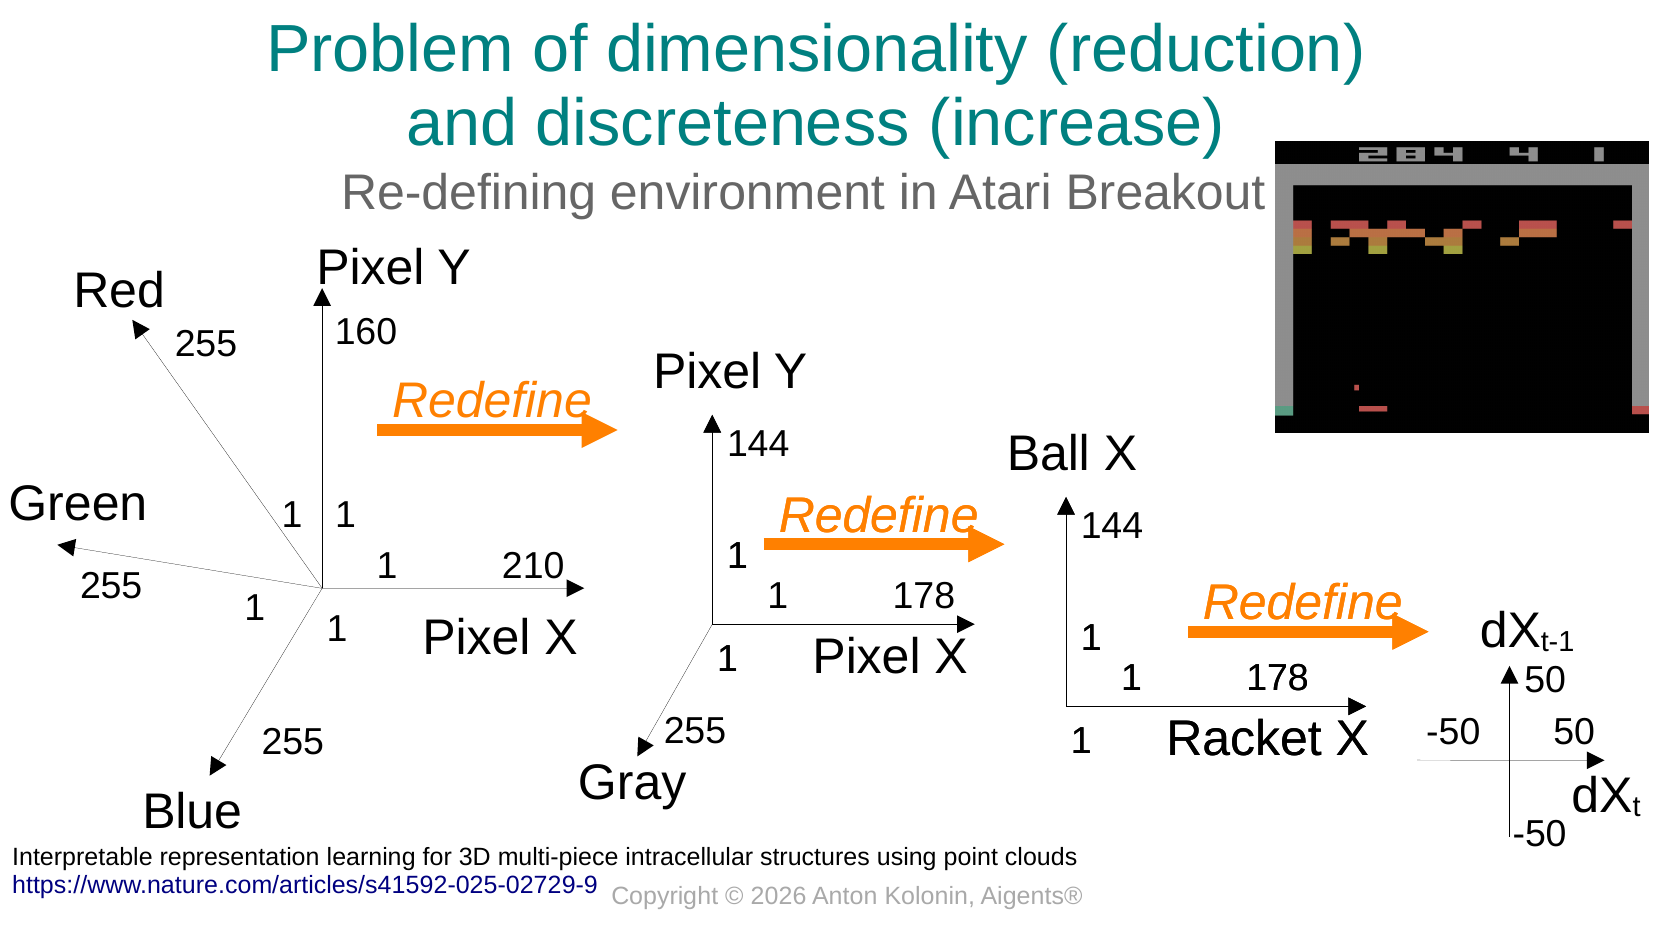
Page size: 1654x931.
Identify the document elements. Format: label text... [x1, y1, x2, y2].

text_box -50 [1497, 804, 1617, 862]
text_box 1 [1056, 712, 1207, 770]
text_box 1 [702, 630, 853, 688]
text_box Redefine [763, 479, 994, 551]
text_box 1 [266, 485, 342, 543]
text_box 1 [229, 579, 305, 636]
text_box Pixel Y [638, 335, 823, 407]
text_box 1 178 [1106, 649, 1329, 707]
text_box 1 210 [361, 536, 695, 594]
text_box Red [58, 255, 242, 326]
text_box 255 [649, 701, 762, 759]
text_box 255 [160, 314, 273, 372]
picture [1275, 141, 1649, 433]
text_box 144 [713, 414, 863, 472]
text_box 160 [320, 303, 435, 402]
text_box Pixel X [797, 620, 984, 692]
text_box 1 [1066, 609, 1254, 666]
text_box 50 [1509, 651, 1599, 708]
text_box 255 [246, 712, 360, 770]
text_box Green [0, 467, 202, 539]
text_box Ball X [992, 417, 1153, 489]
text_box Gray [563, 746, 702, 818]
text_box Racket X [1151, 703, 1385, 774]
text_box Problem of dimensionality (reduction) and discreteness (increase) [0, 3, 1652, 168]
text_box 144 [1067, 496, 1217, 554]
text_box 255 [65, 557, 172, 614]
text_box dXt [1556, 760, 1654, 831]
text_box 1 178 [752, 567, 975, 625]
text_box Interpretable representation learning for 3D multi-piece intracellular structures using point clouds https://www.nature.com/articles/s41592-025-02729-9 [0, 835, 1092, 906]
text_box 1 [712, 527, 900, 584]
text_box Pixel X [407, 601, 593, 673]
text_box -50 50 [1411, 703, 1635, 761]
text_box Redefine [377, 365, 608, 436]
text_box dXt-1 [1465, 595, 1593, 666]
text_box 1 [311, 600, 462, 658]
text_box Re-defining environment in Atari Breakout [326, 156, 1323, 228]
text_box Blue [127, 775, 258, 835]
text_box 1 [342, 485, 508, 543]
text_box Pixel Y [301, 232, 558, 303]
text_box Redefine [1188, 566, 1418, 638]
